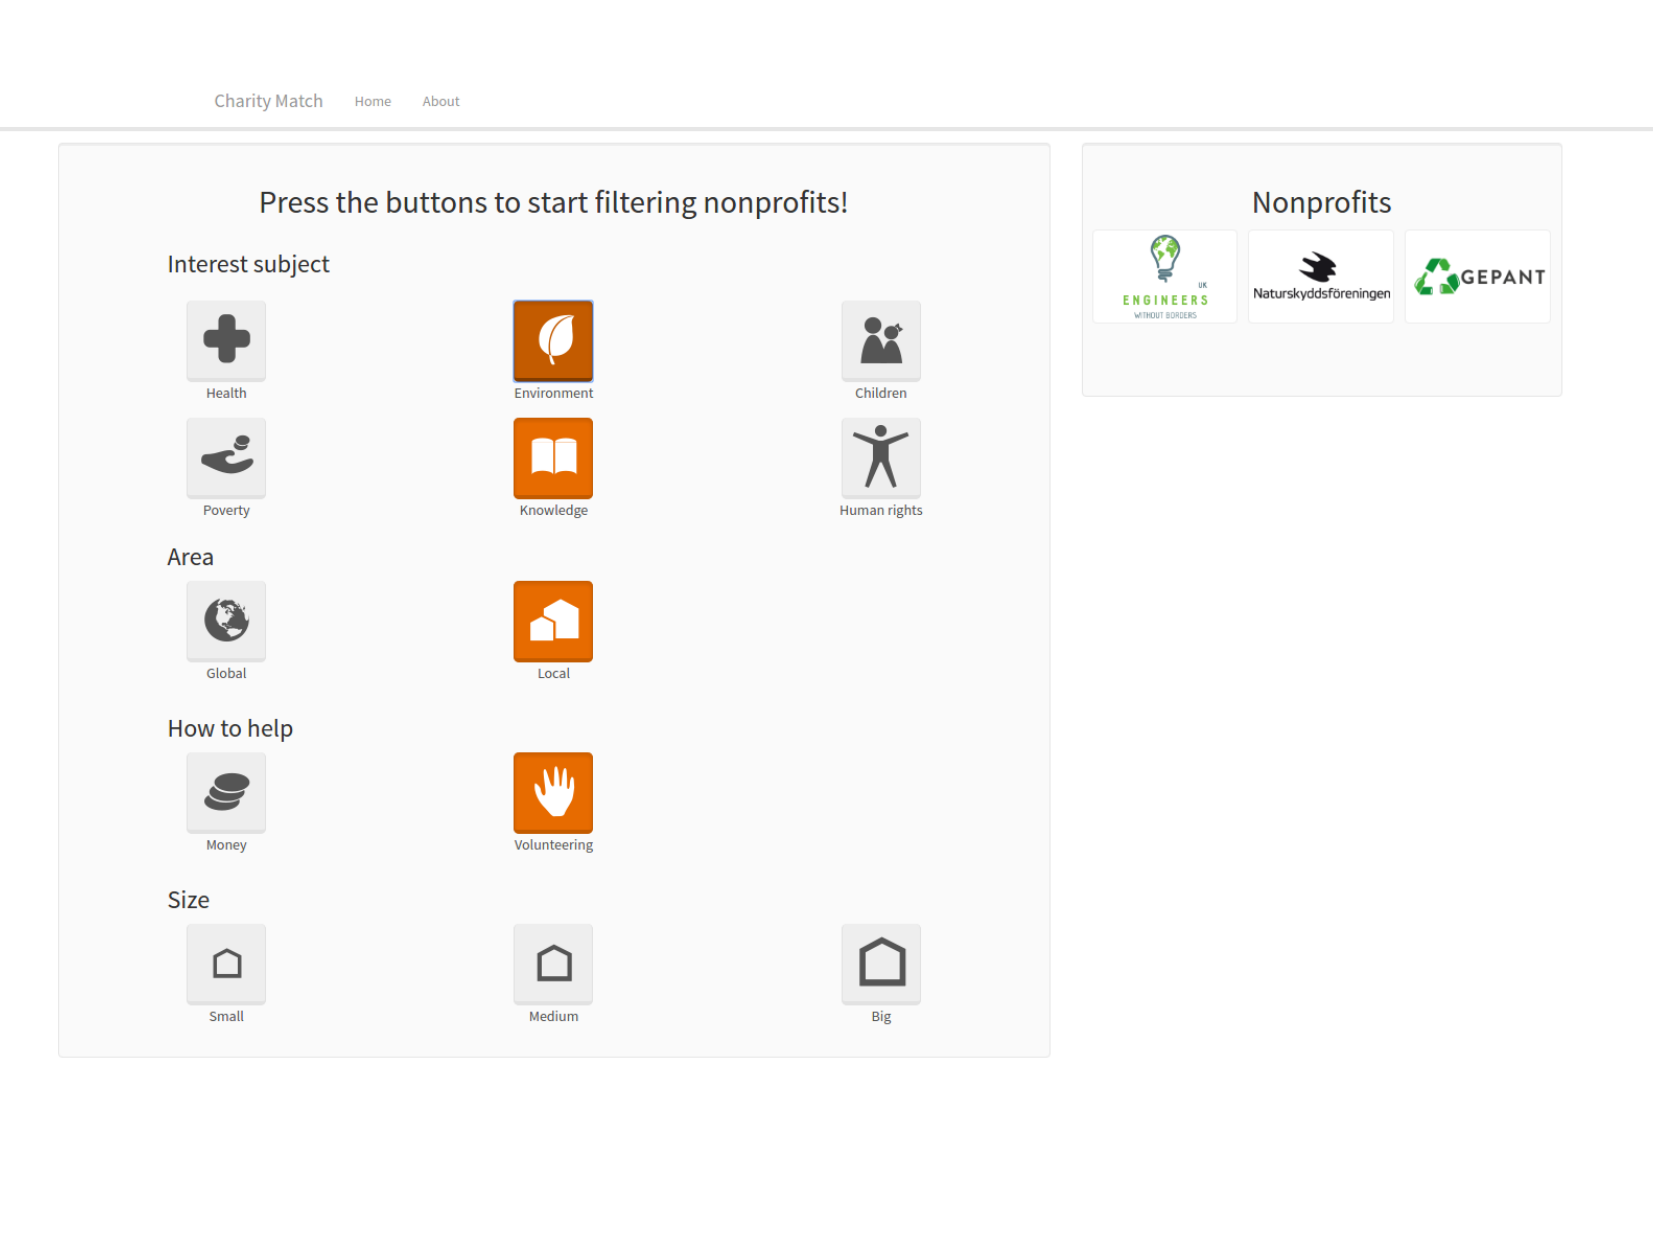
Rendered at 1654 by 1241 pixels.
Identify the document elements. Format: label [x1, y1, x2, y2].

picture [0, 81, 1653, 1111]
